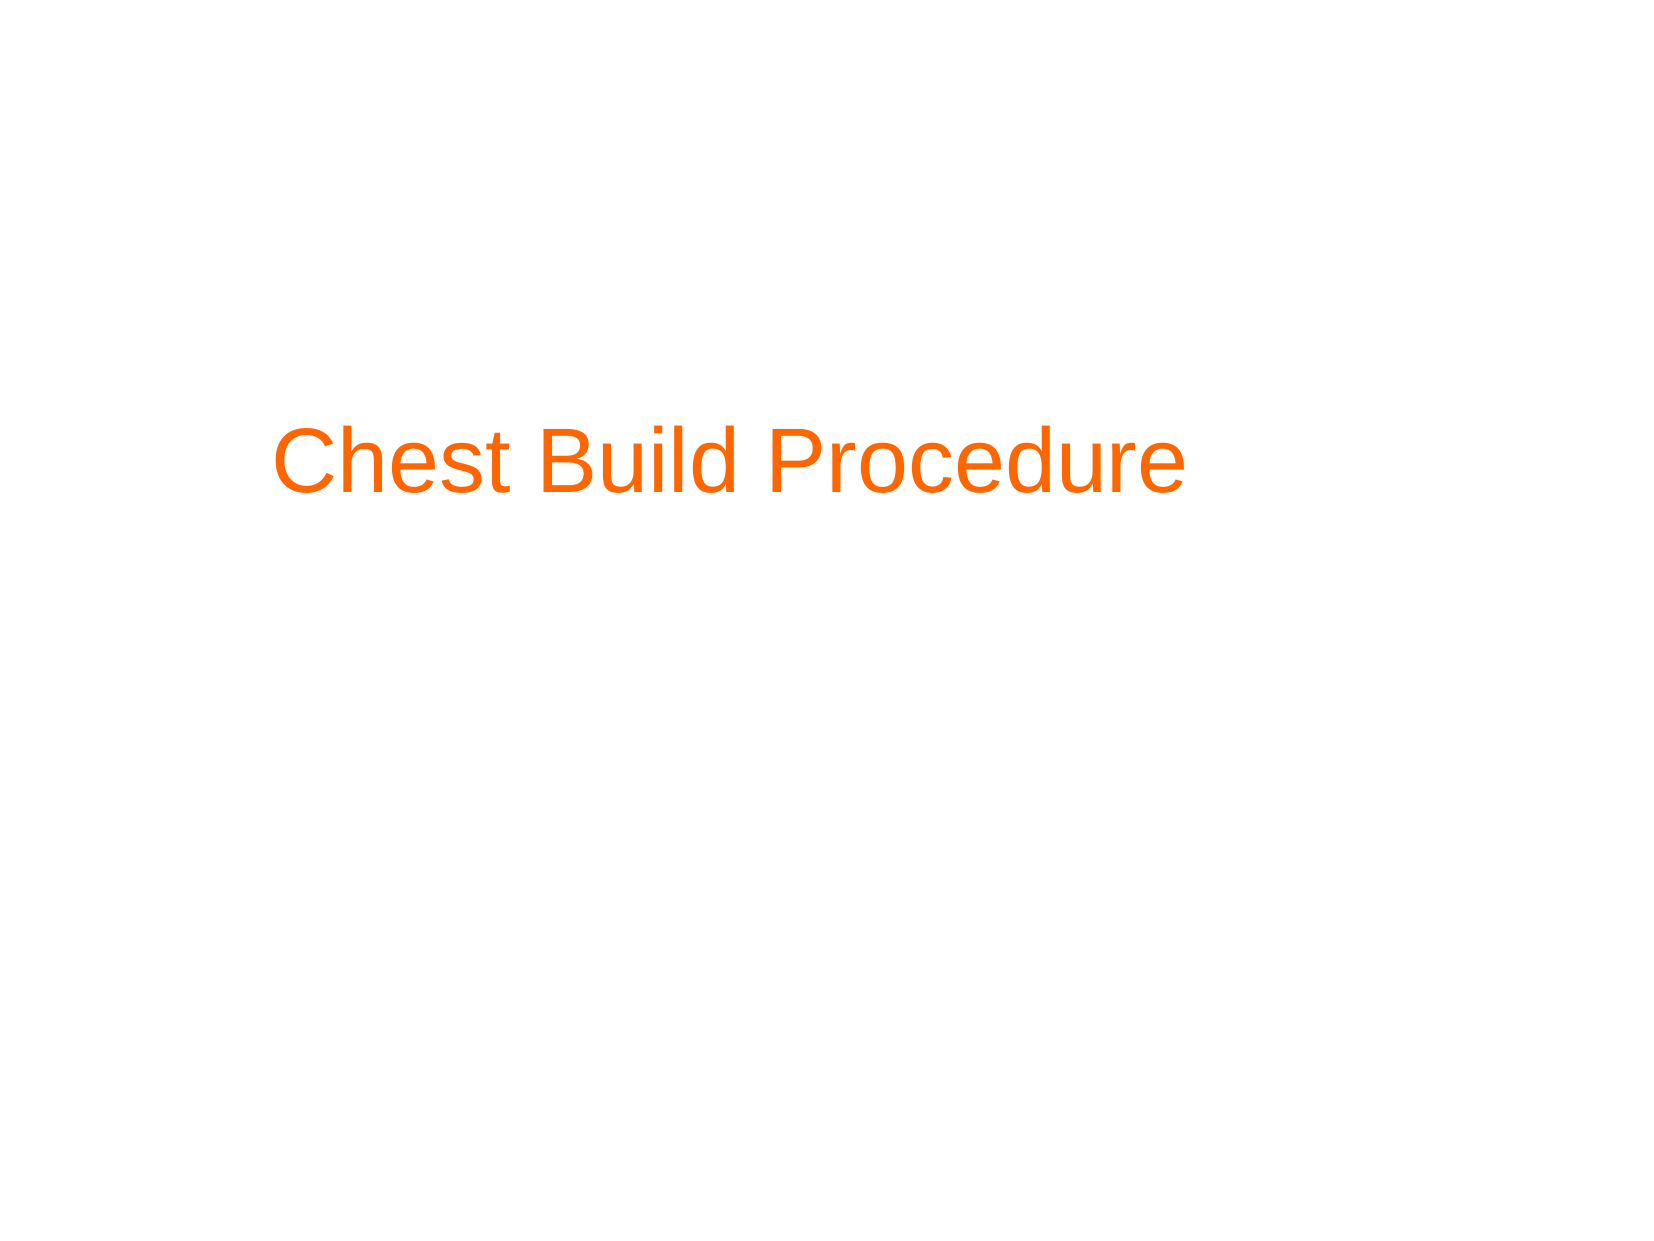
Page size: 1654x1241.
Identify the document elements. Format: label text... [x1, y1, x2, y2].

title Chest Build Procedure [82, 352, 1379, 560]
